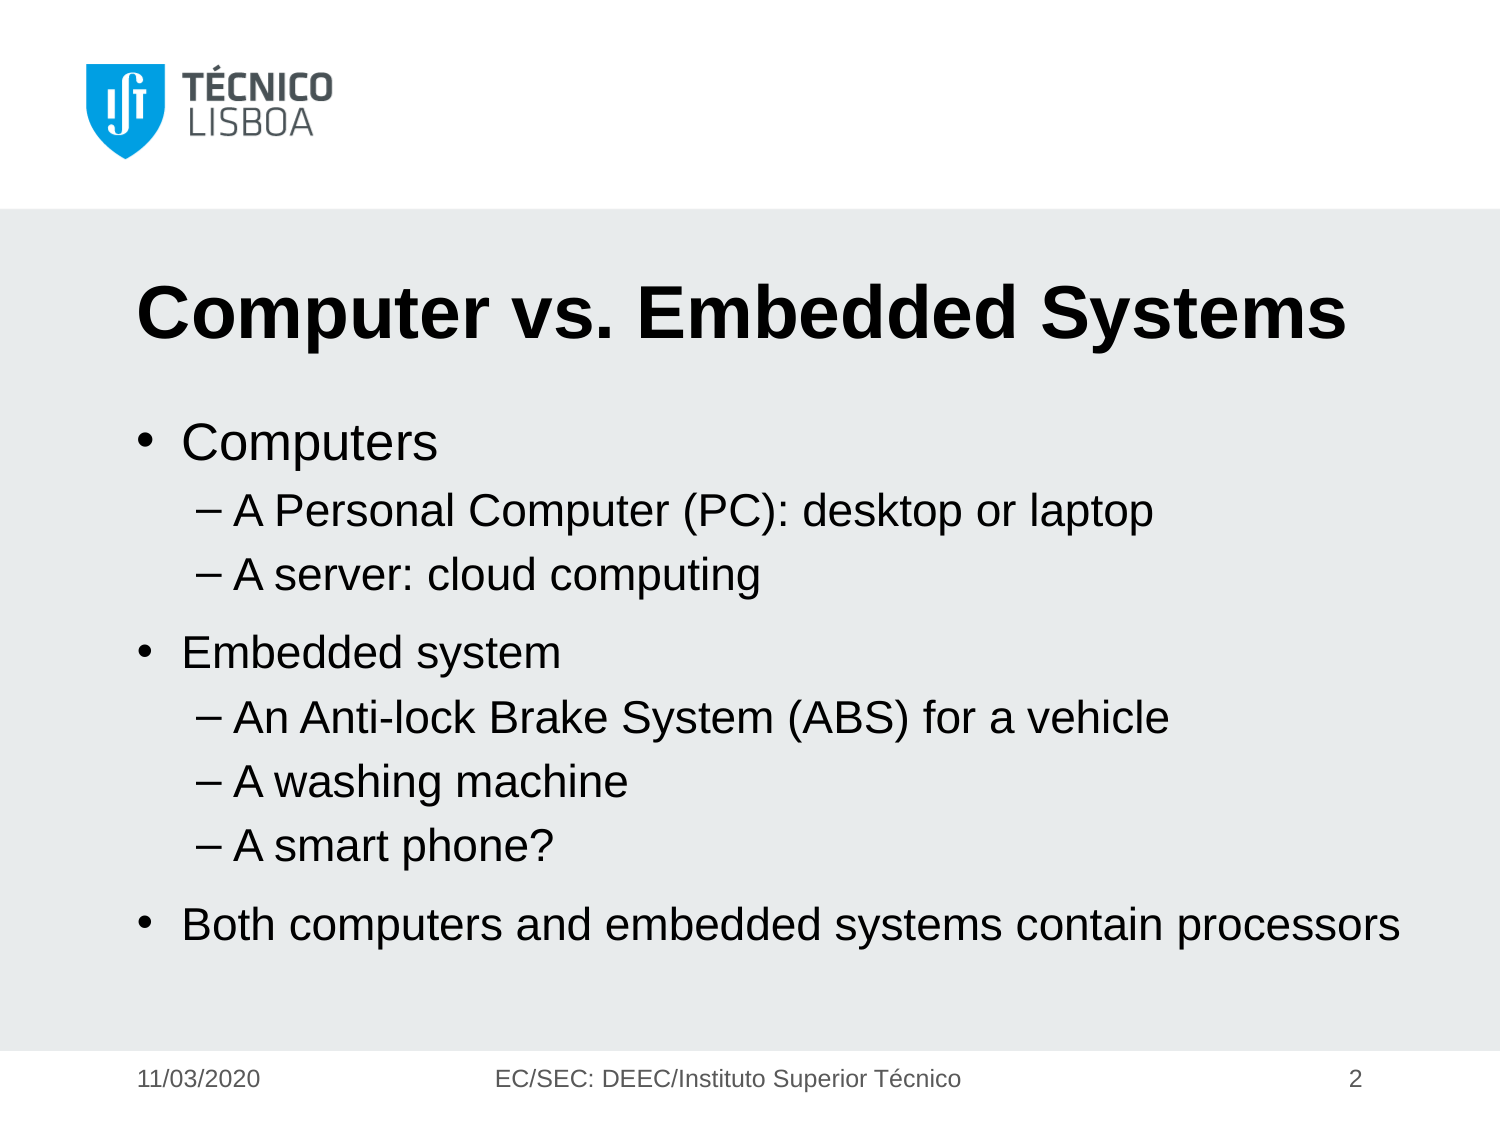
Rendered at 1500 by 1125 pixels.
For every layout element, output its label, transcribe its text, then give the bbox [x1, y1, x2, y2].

picture [0, 0, 1500, 1125]
footer EC/SEC: DEEC/Instituto Superior Técnico [476, 1052, 988, 1103]
list Computers A Personal Computer (PC): desktop or laptop A server: cloud computing Embedded system An Anti-lock Brake System (ABS) for a vehicle A washing machine A smart phone? Both computers and embedded systems contain processors [121, 400, 1445, 1005]
slide_number <number> [1077, 1052, 1378, 1103]
slide_number 11/03/2020 [121, 1052, 425, 1103]
title Computer vs. Embedded Systems [121, 237, 1378, 381]
